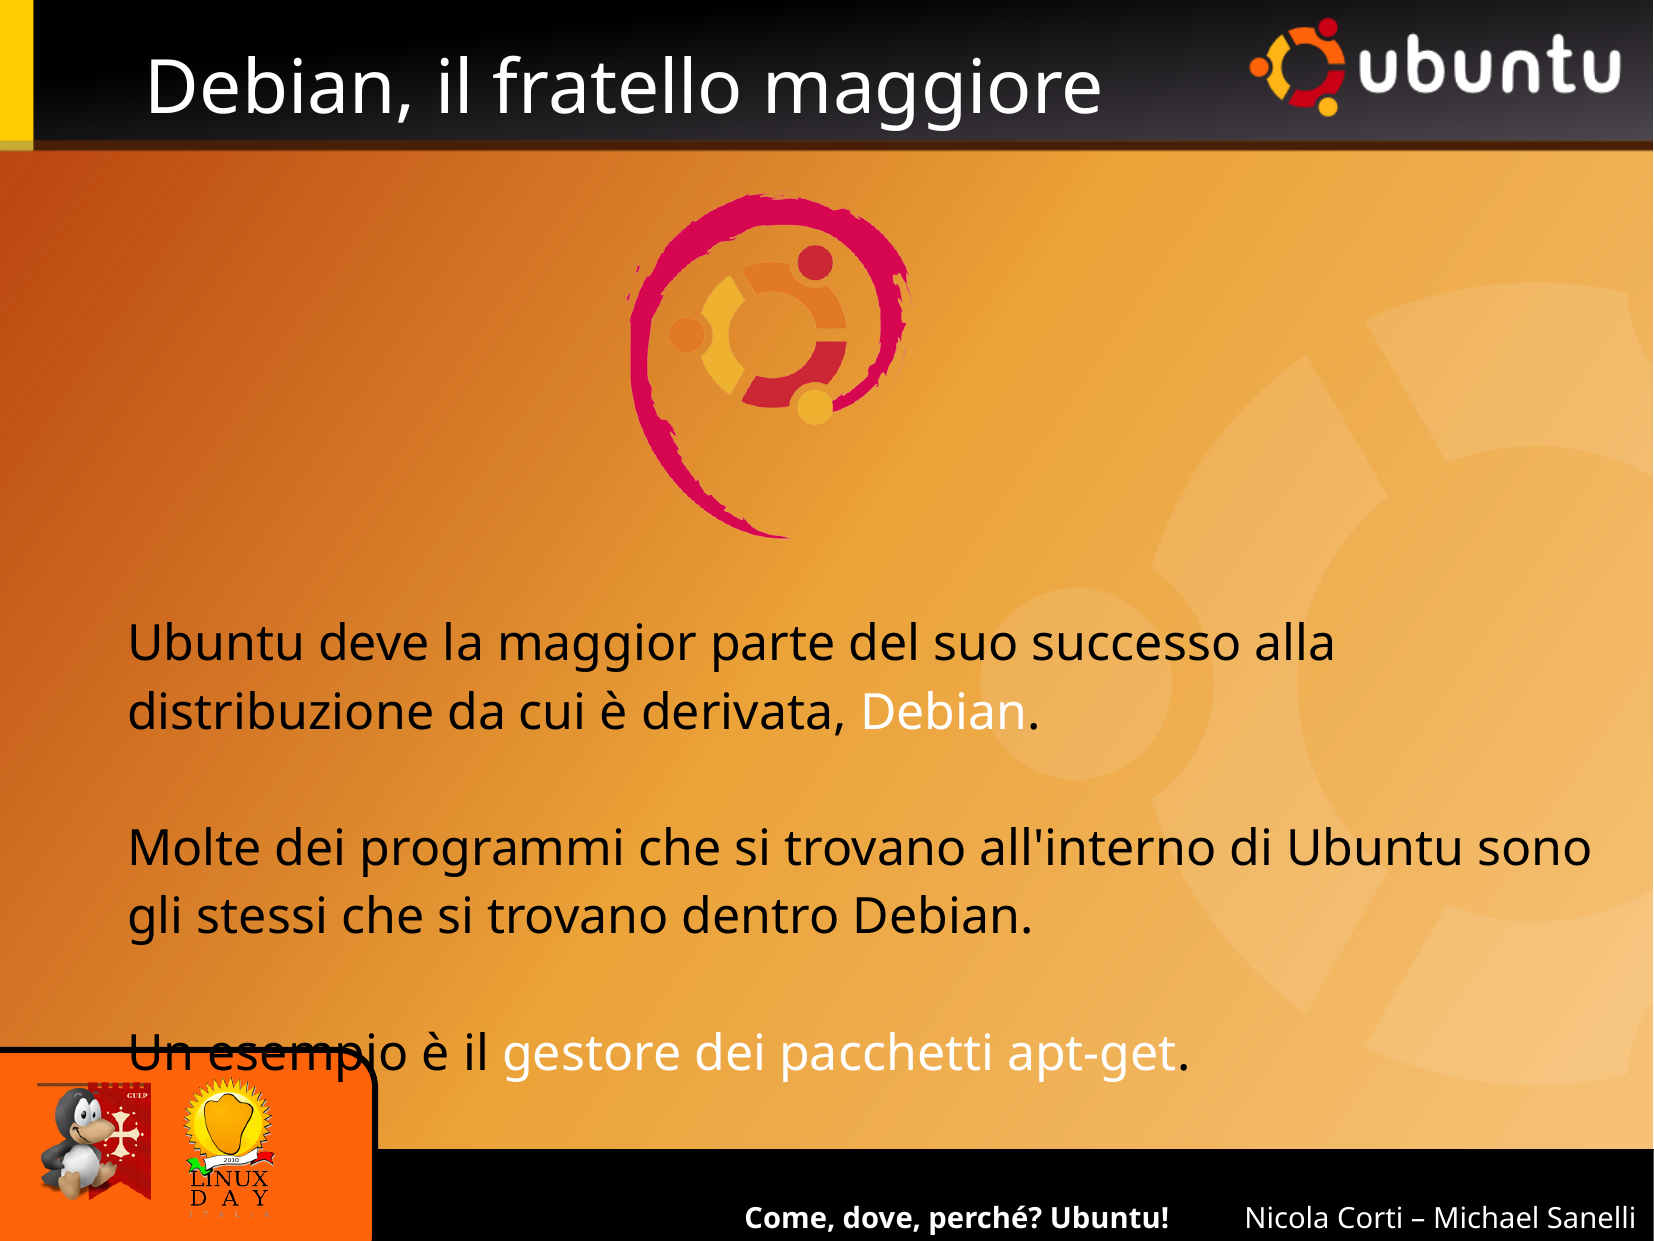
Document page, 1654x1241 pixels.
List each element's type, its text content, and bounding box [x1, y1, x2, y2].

text_box Ubuntu deve la maggior parte del suo successo alla distribuzione da cui è derivata, Debian. Molte dei programmi che si trovano all'interno di Ubuntu sono gli stessi che si trovano dentro Debian. Un esempio è il gestore dei pacchetti apt-get. [112, 600, 1613, 1007]
picture [0, 0, 1653, 1149]
title Debian, il fratello maggiore [49, 25, 1201, 143]
picture [37, 1082, 151, 1200]
picture [183, 1076, 275, 1217]
